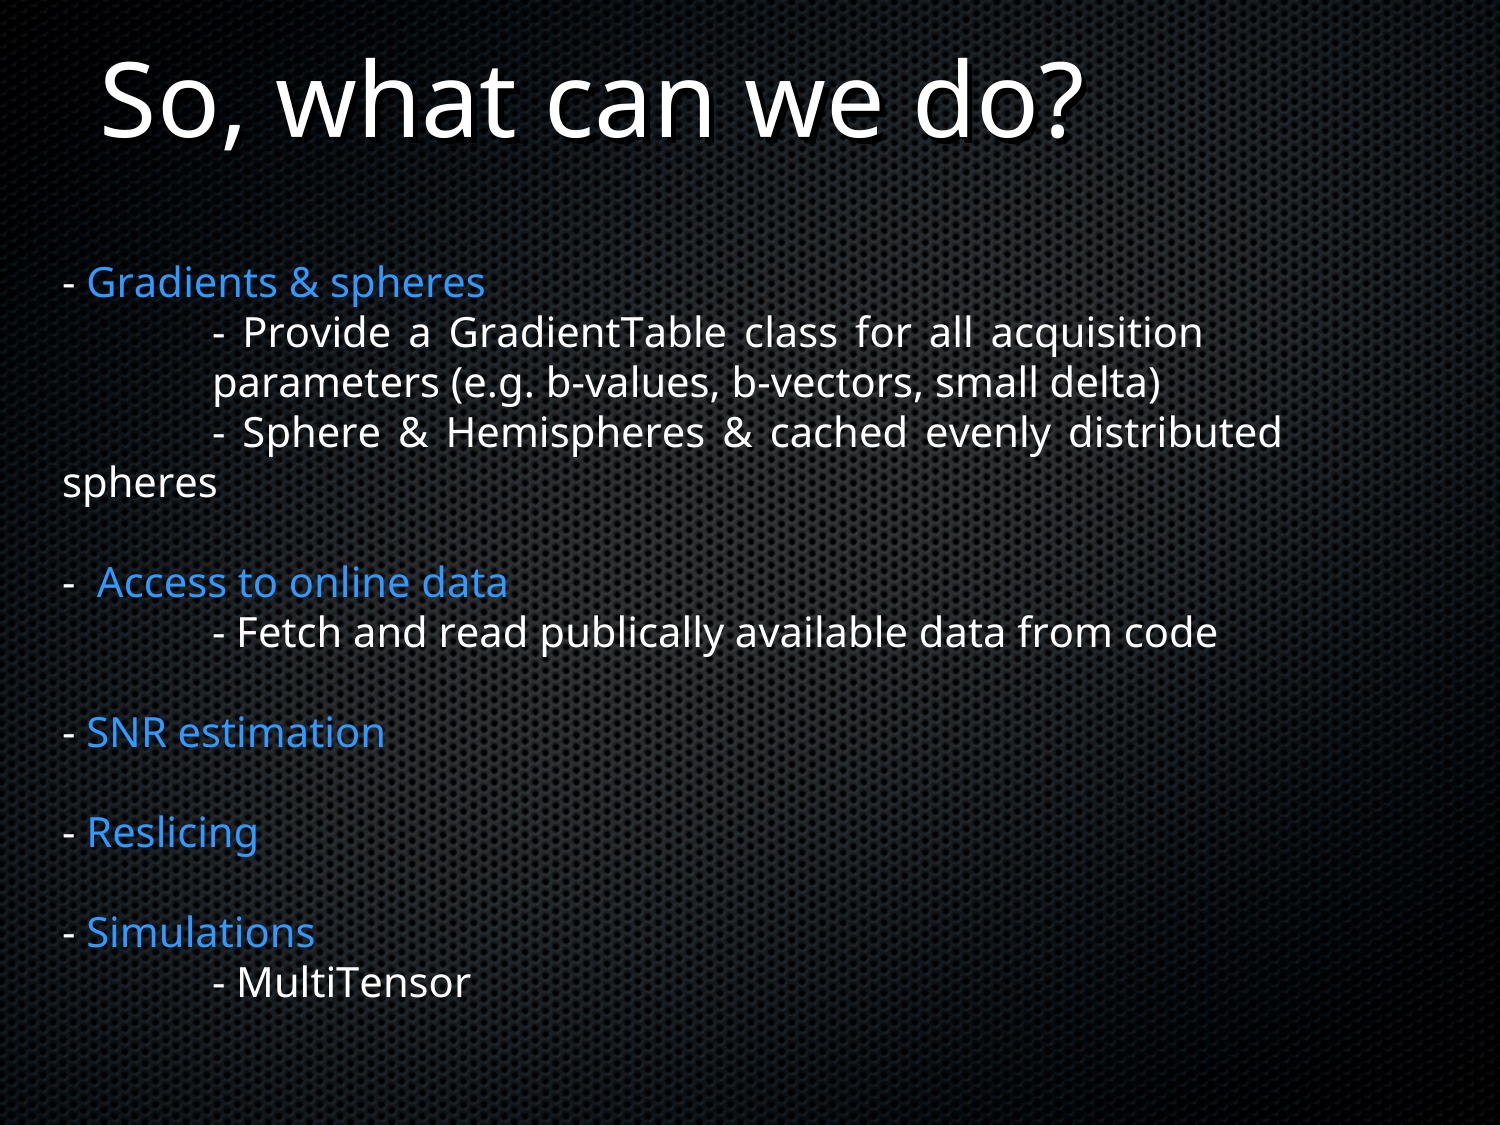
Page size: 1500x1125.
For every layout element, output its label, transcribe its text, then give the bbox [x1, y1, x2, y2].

title So, what can we do? [91, 11, 1411, 181]
text_box - Gradients & spheres - Provide a GradientTable class for all acquisition parameters (e.g. b-values, b-vectors, small delta) - Sphere & Hemispheres & cached evenly distributed spheres - Access to online data - Fetch and read publically available data from code - SNR estimation - Reslicing - Simulations - MultiTensor [47, 248, 1477, 1125]
picture [0, 0, 1500, 1125]
